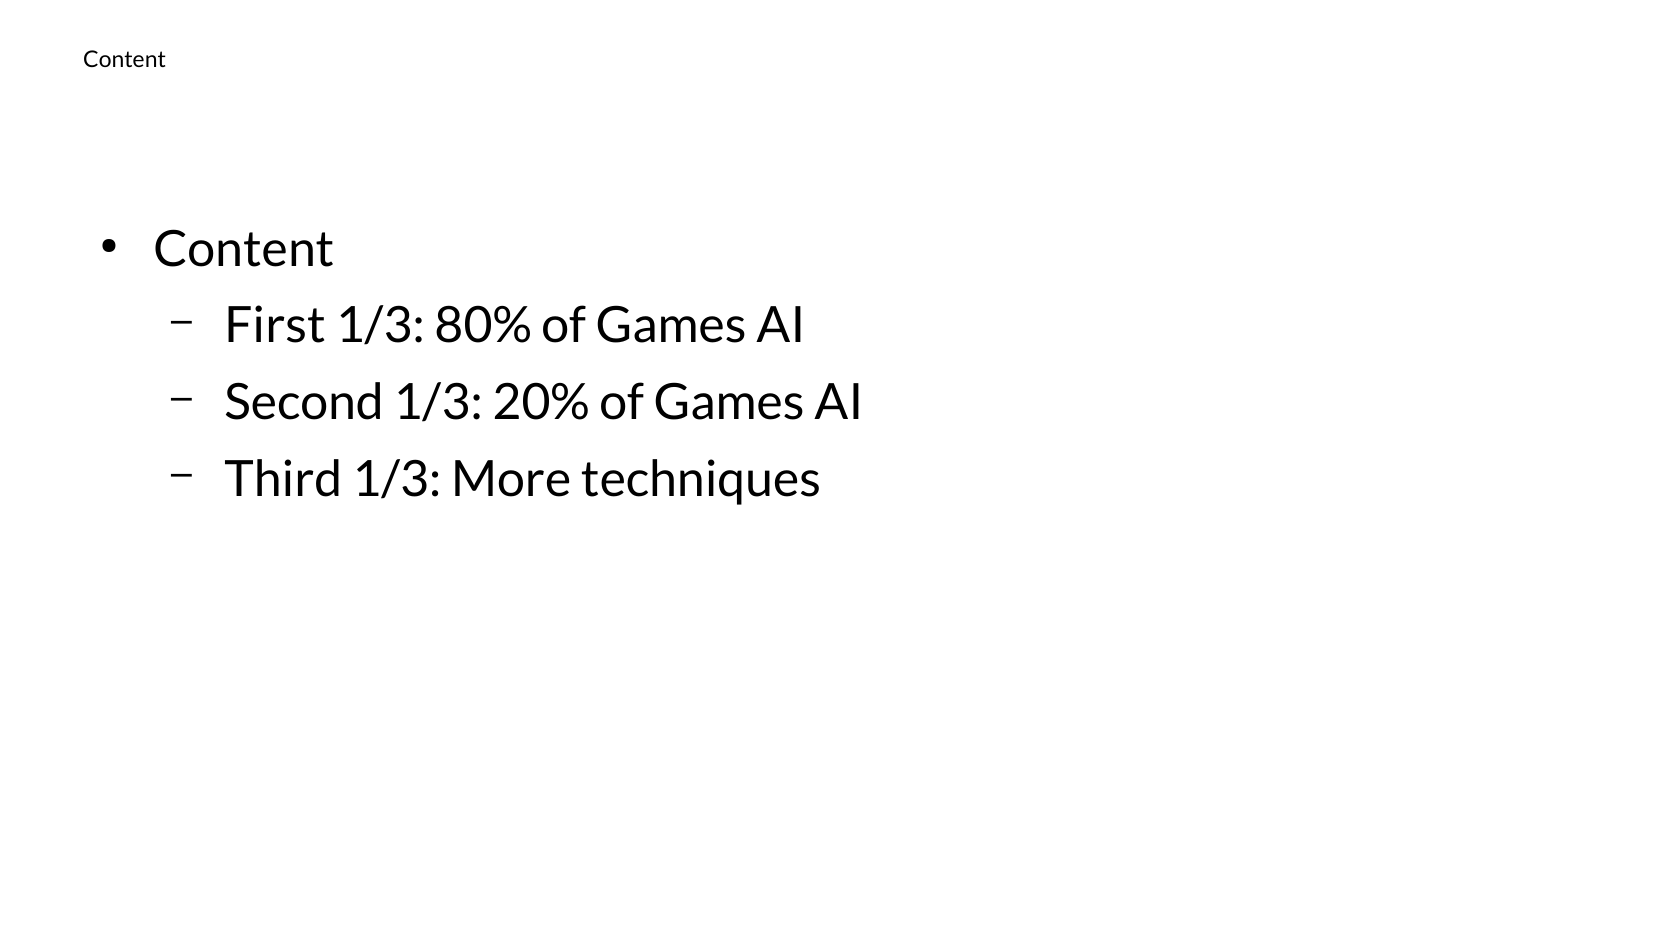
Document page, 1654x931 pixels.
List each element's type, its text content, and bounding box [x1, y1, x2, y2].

title Content [83, 0, 1571, 119]
list Content First 1/3: 80% of Games AI Second 1/3: 20% of Games AI Third 1/3: More techniques [82, 217, 1571, 839]
